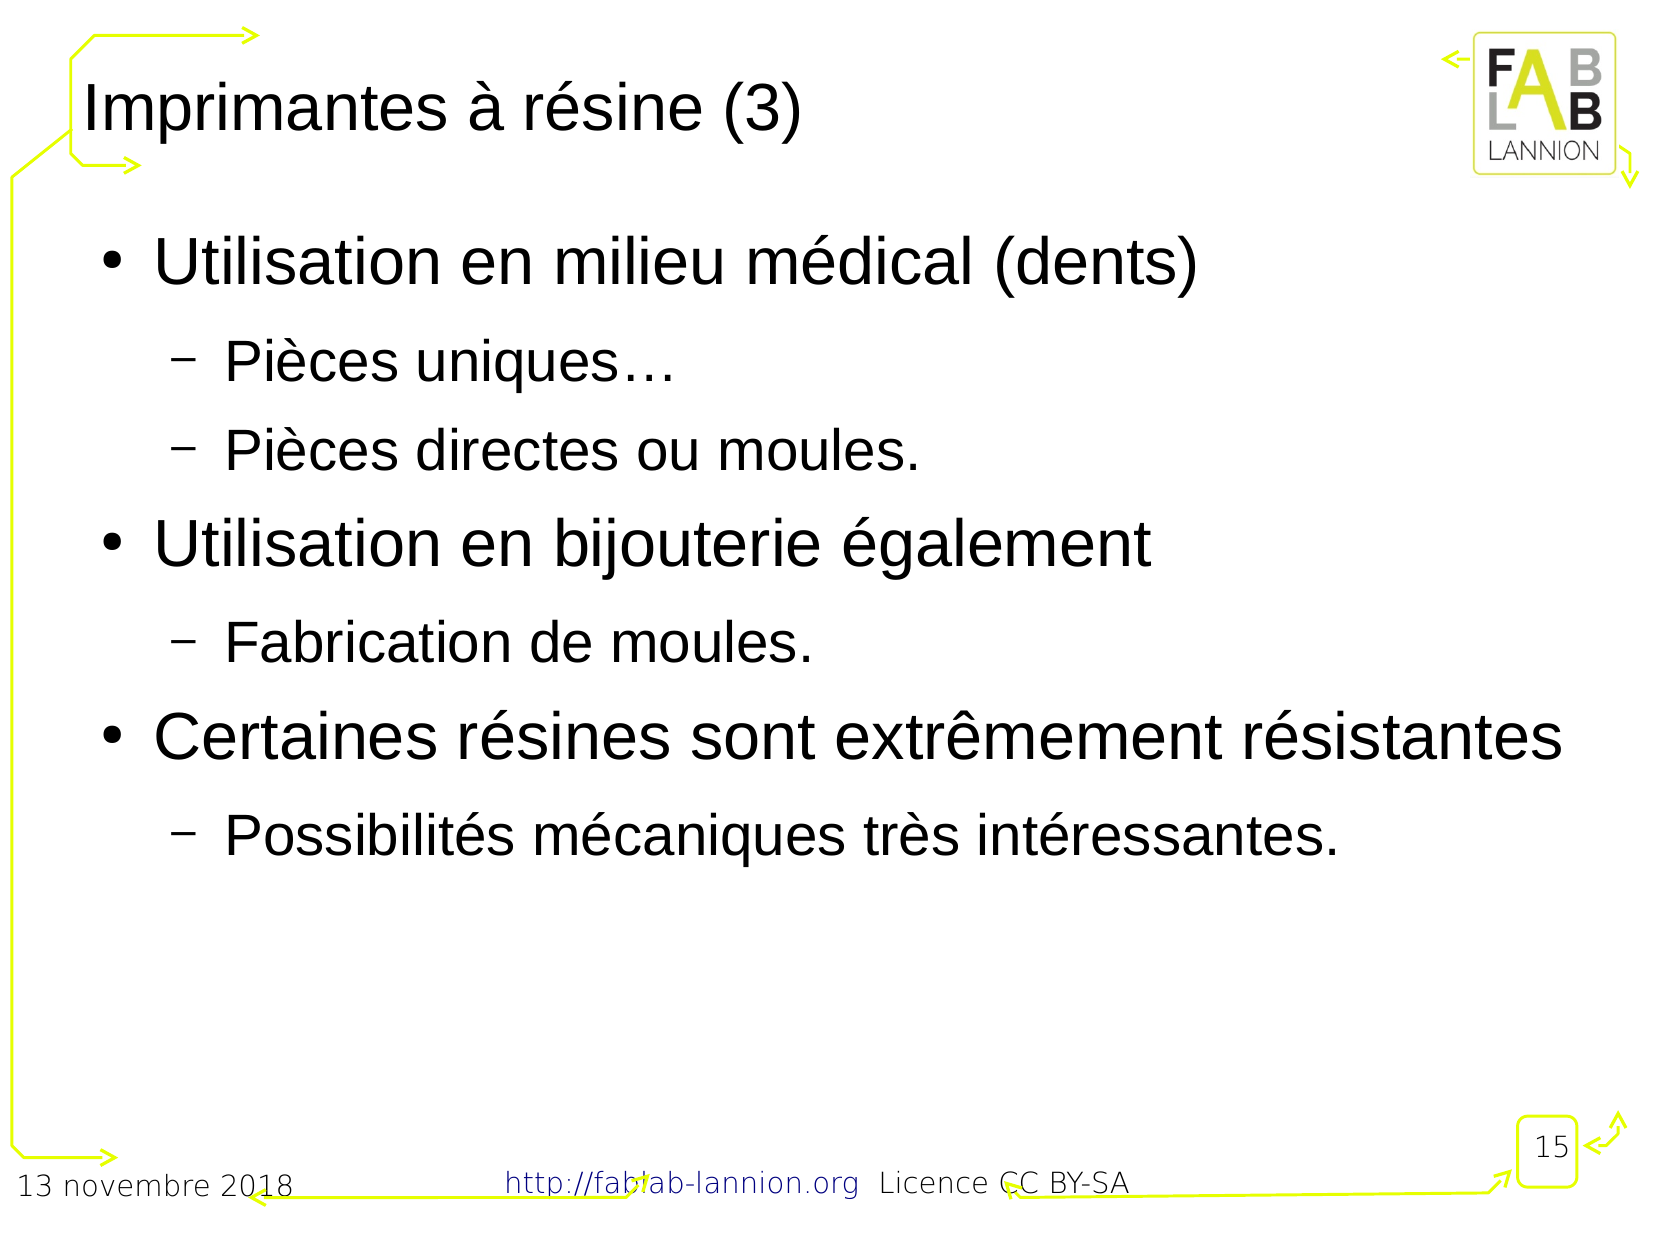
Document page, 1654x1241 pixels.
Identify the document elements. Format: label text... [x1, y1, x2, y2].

picture [1470, 29, 1619, 178]
title Imprimantes à résine (3) [82, 49, 1441, 166]
list Utilisation en milieu médical (dents) Pièces uniques… Pièces directes ou moules. Utilisation en bijouterie également Fabrication de moules. Certaines résines sont extrêmement résistantes Possibilités mécaniques très intéressantes. [82, 224, 1595, 1087]
